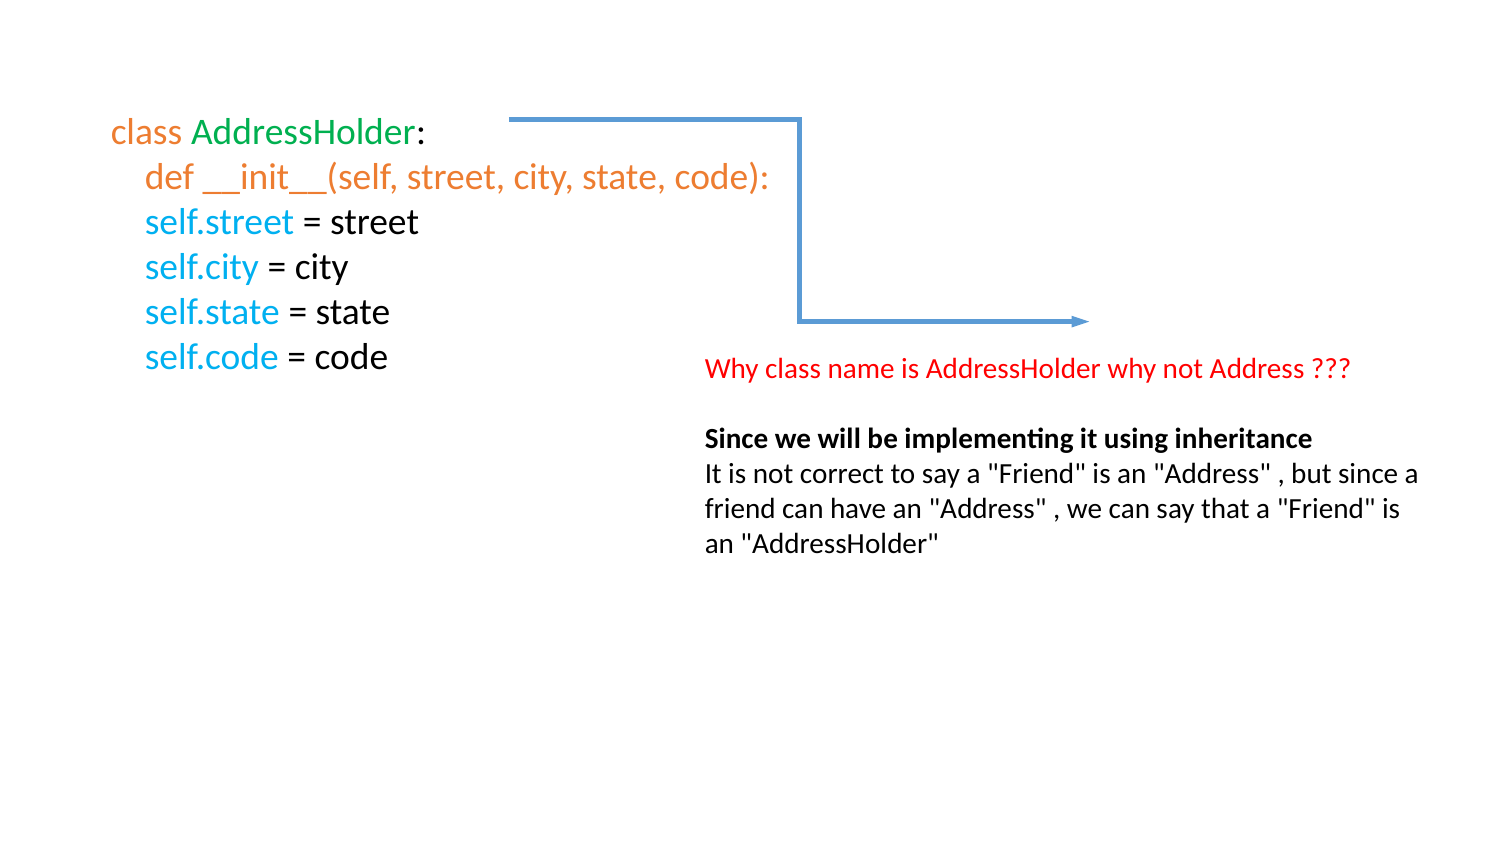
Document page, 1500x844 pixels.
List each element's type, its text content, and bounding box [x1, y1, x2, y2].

text_box Why class name is AddressHolder why not Address ??? Since we will be implementing it using inheritance It is not correct to say a "Friend" is an "Address" , but since a friend can have an "Address" , we can say that a "Friend" is an "AddressHolder" [690, 342, 1440, 567]
text_box class AddressHolder: def __init__(self, street, city, state, code): self.street = street self.city = city self.state = state self.code = code [96, 100, 922, 385]
